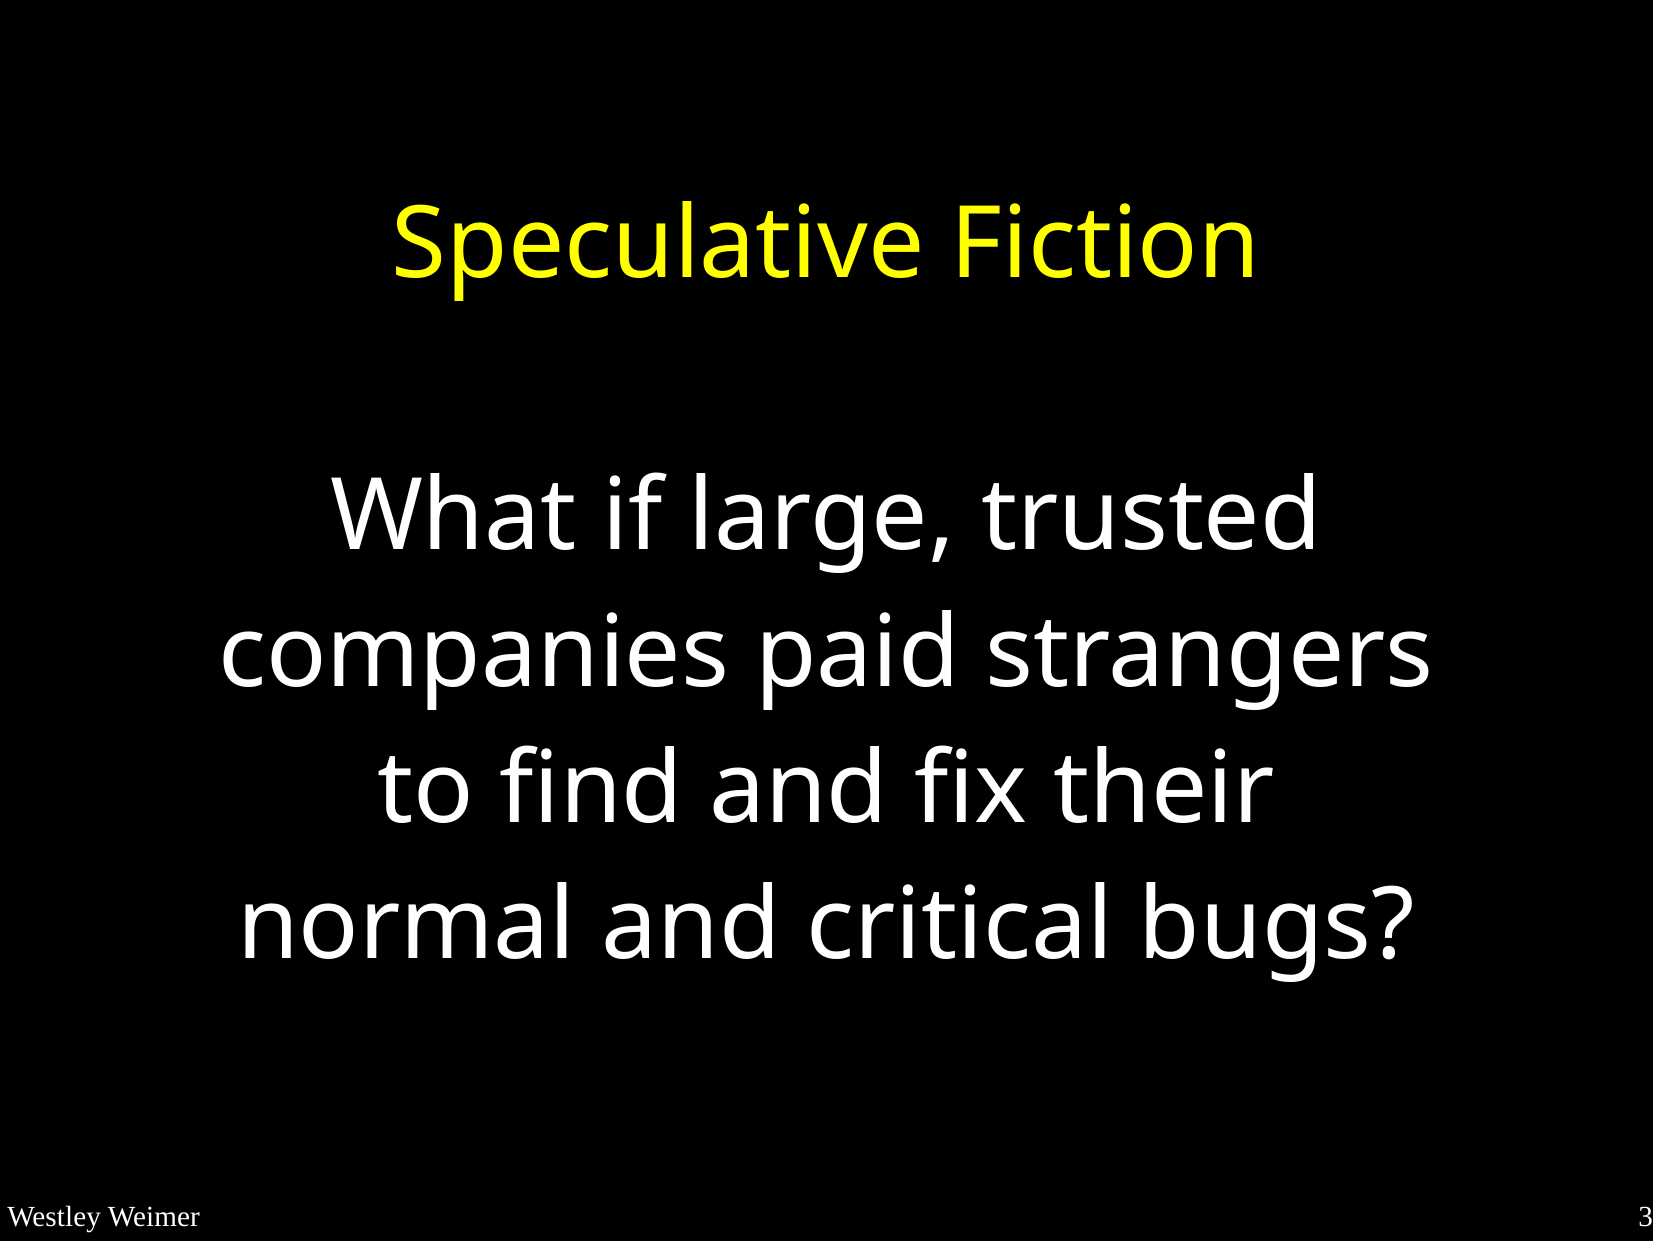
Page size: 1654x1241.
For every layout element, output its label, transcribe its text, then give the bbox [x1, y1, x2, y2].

subtitle Speculative Fiction What if large, trusted companies paid strangers to find and fix their normal and critical bugs? [82, 49, 1571, 1109]
